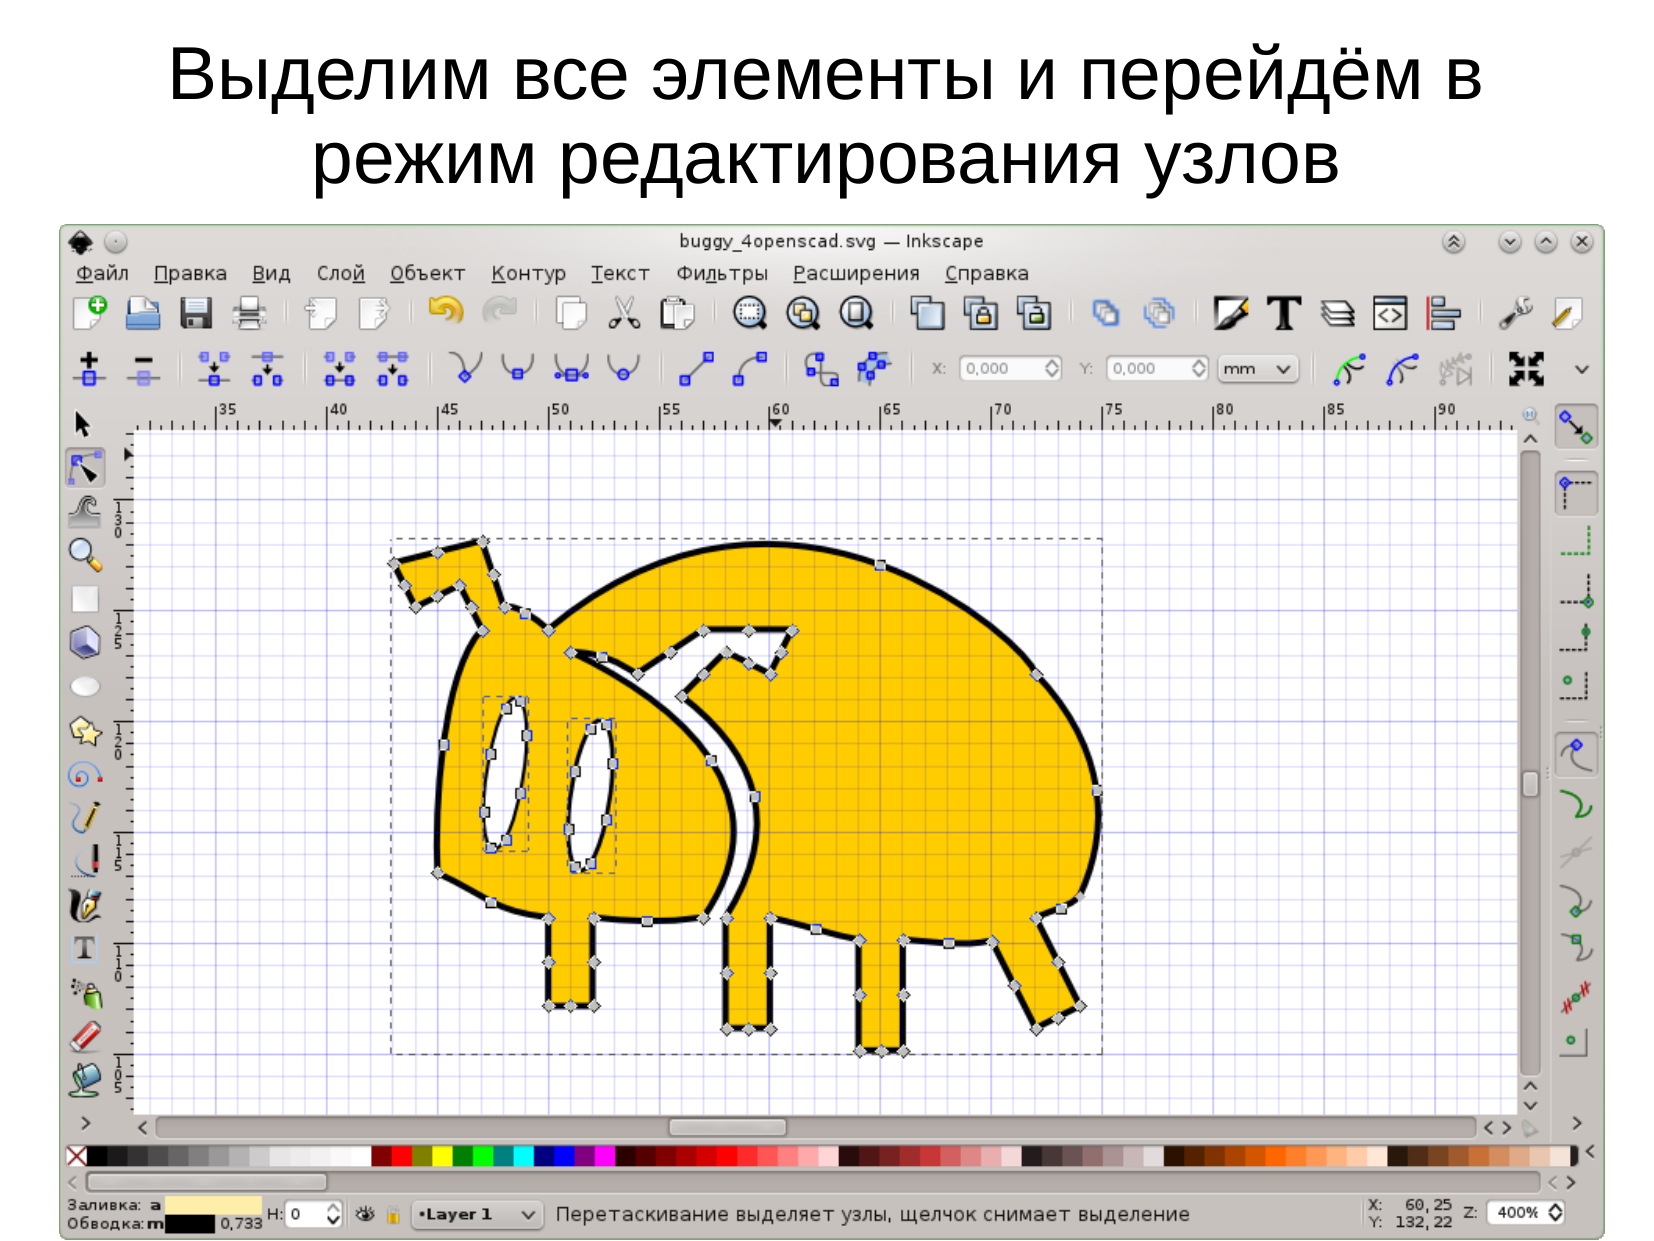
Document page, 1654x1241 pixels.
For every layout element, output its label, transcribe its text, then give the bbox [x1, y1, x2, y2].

title Выделим все элементы и перейдём в режим редактирования узлов [82, 11, 1571, 219]
picture [59, 224, 1605, 1240]
